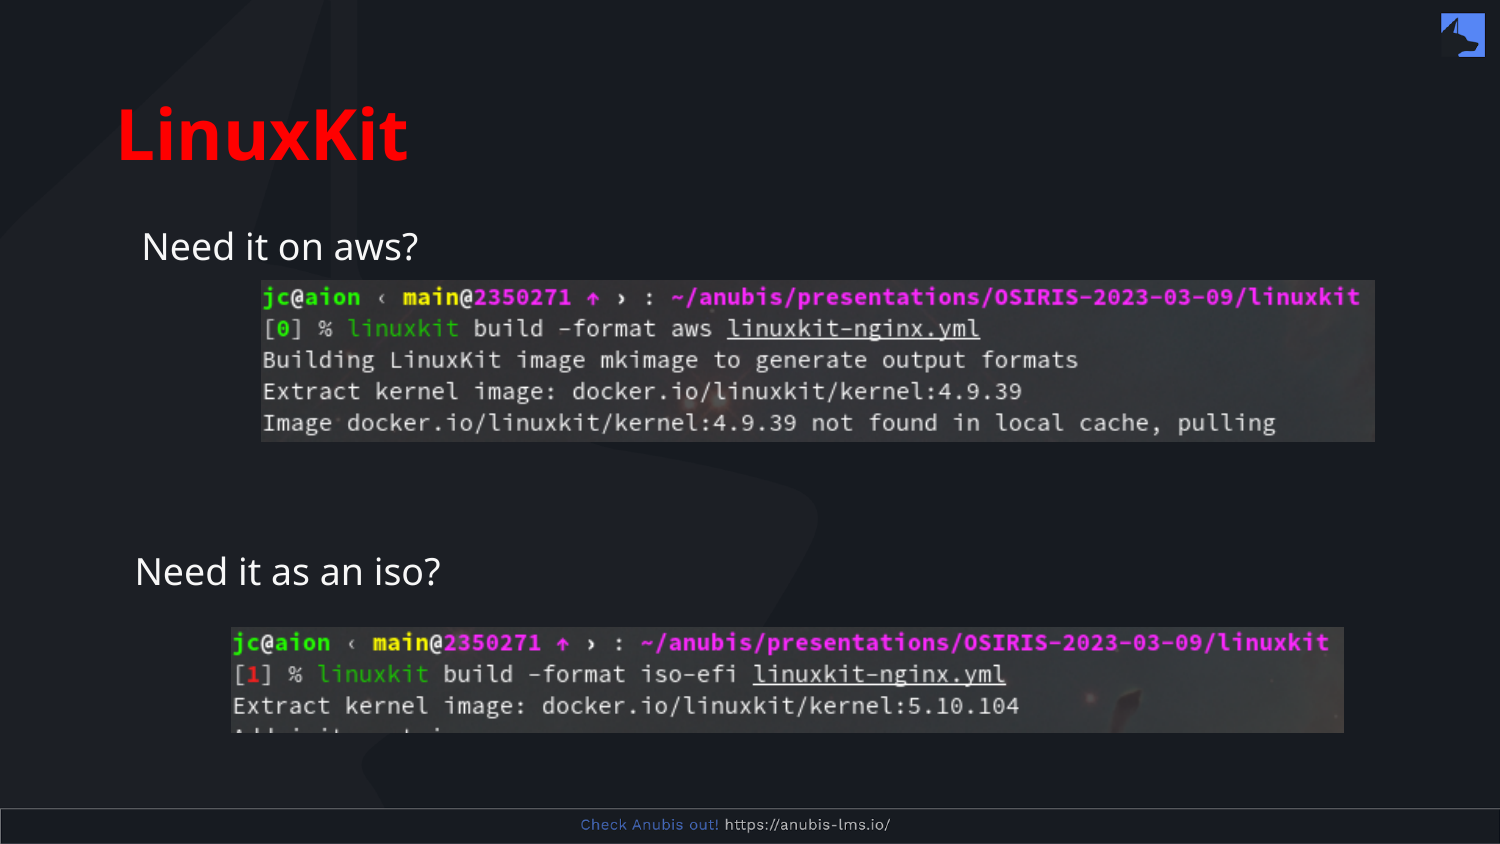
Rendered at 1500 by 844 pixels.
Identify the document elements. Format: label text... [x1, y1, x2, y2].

title LinuxKit [109, 38, 1391, 226]
list Need it on aws? [40, 217, 726, 320]
picture [0, 0, 1500, 844]
list Need it as an iso? [33, 542, 719, 645]
